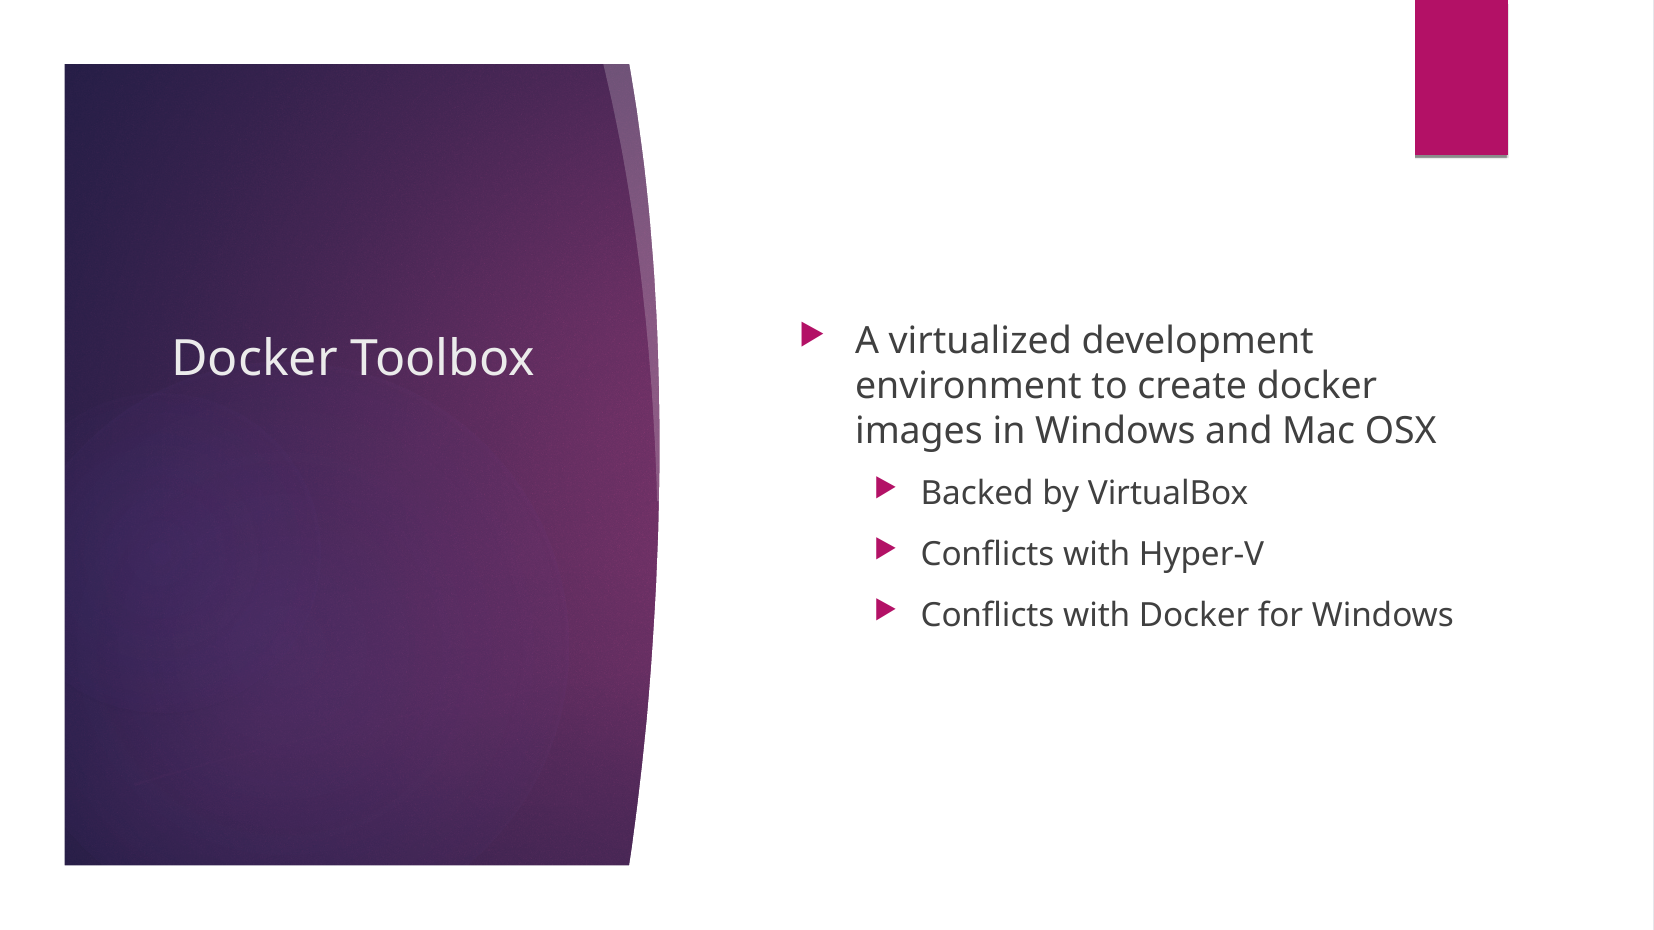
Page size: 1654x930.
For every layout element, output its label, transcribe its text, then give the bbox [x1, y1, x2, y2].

title Docker Toolbox [156, 175, 593, 393]
list A virtualized development environment to create docker images in Windows and Mac OSX Backed by VirtualBox Conflicts with Hyper-V Conflicts with Docker for Windows [783, 196, 1488, 817]
picture [65, 64, 658, 865]
